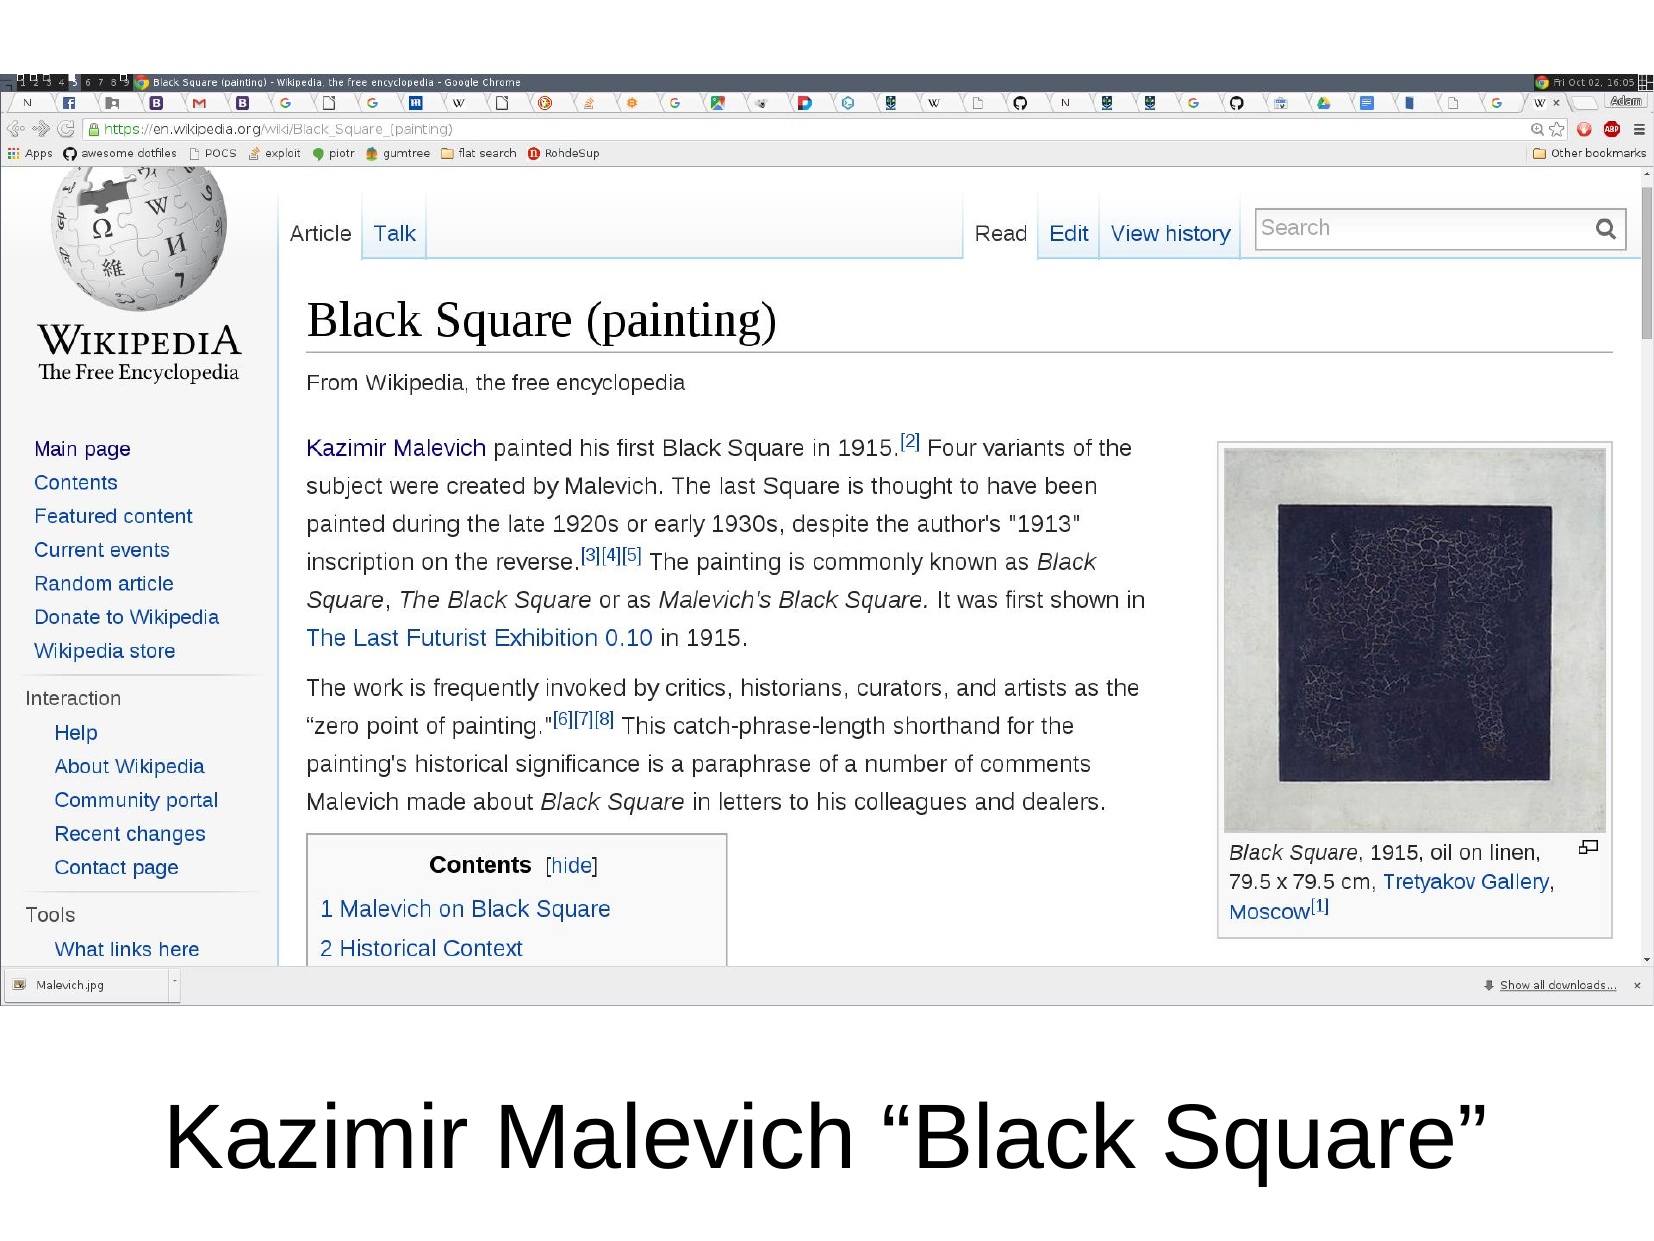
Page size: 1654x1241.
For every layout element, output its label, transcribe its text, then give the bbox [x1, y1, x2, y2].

title Kazimir Malevich “Black Square” [82, 1033, 1571, 1241]
picture [0, 74, 1654, 1006]
